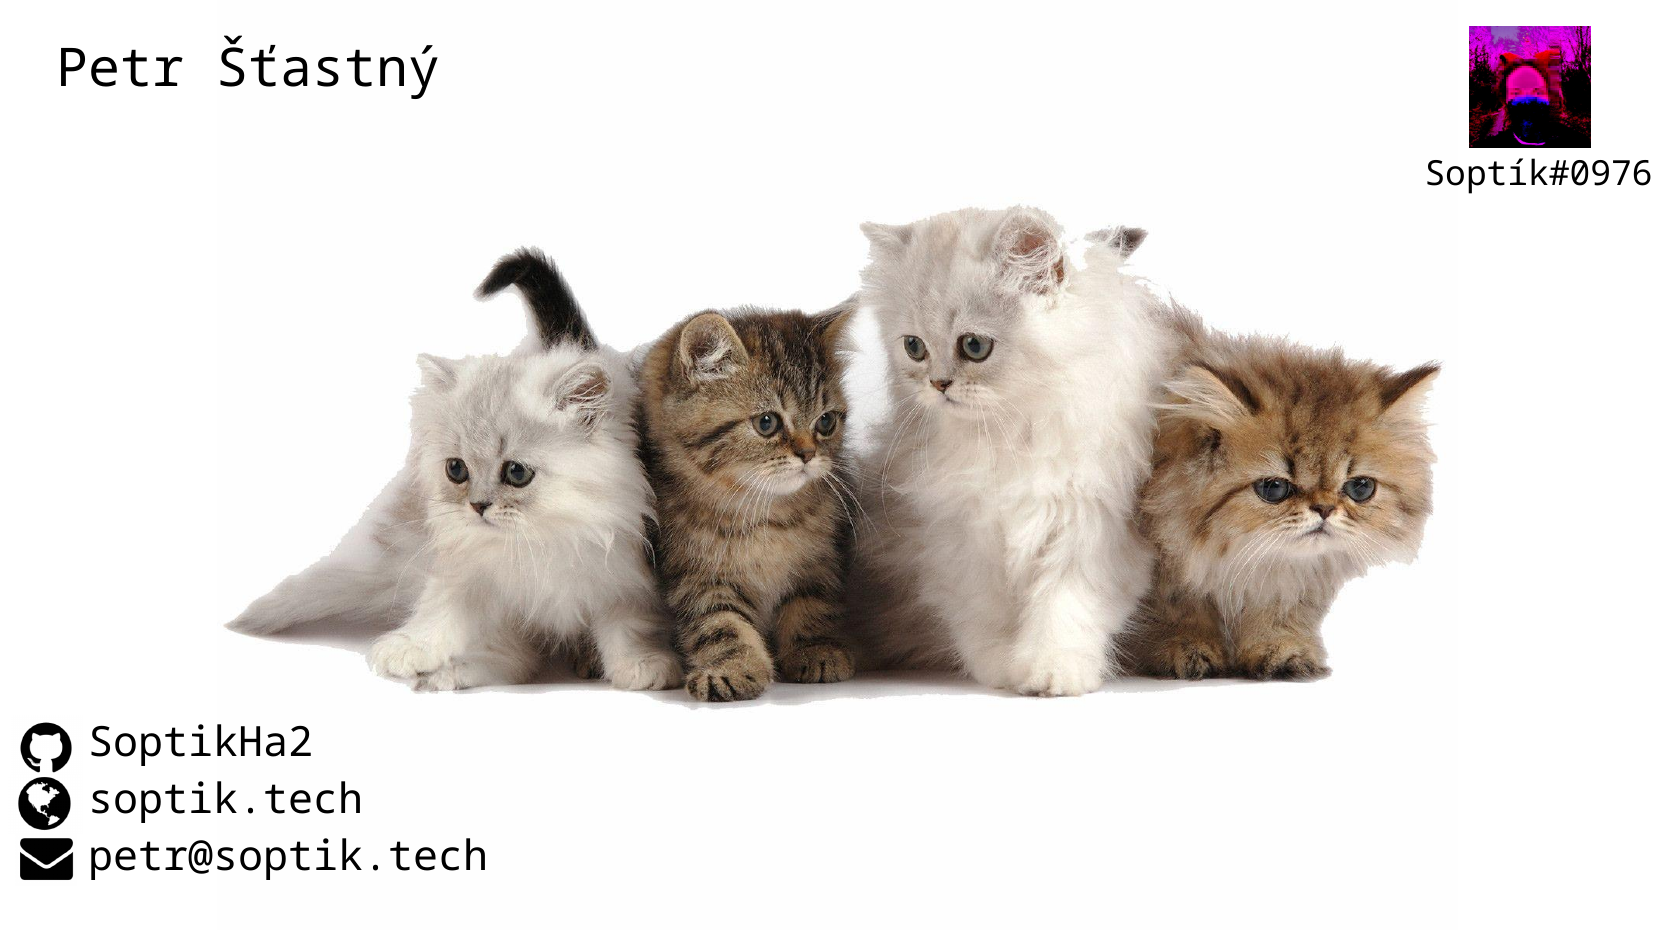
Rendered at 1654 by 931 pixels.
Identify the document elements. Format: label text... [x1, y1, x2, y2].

list Petr Šťastný [0, 29, 443, 148]
picture [1469, 26, 1591, 147]
picture [217, 0, 1458, 930]
picture [8, 715, 83, 886]
text_box SoptikHa2 soptik.tech petr@soptik.tech [88, 620, 1182, 931]
list Soptík#0976 [1387, 147, 1654, 207]
